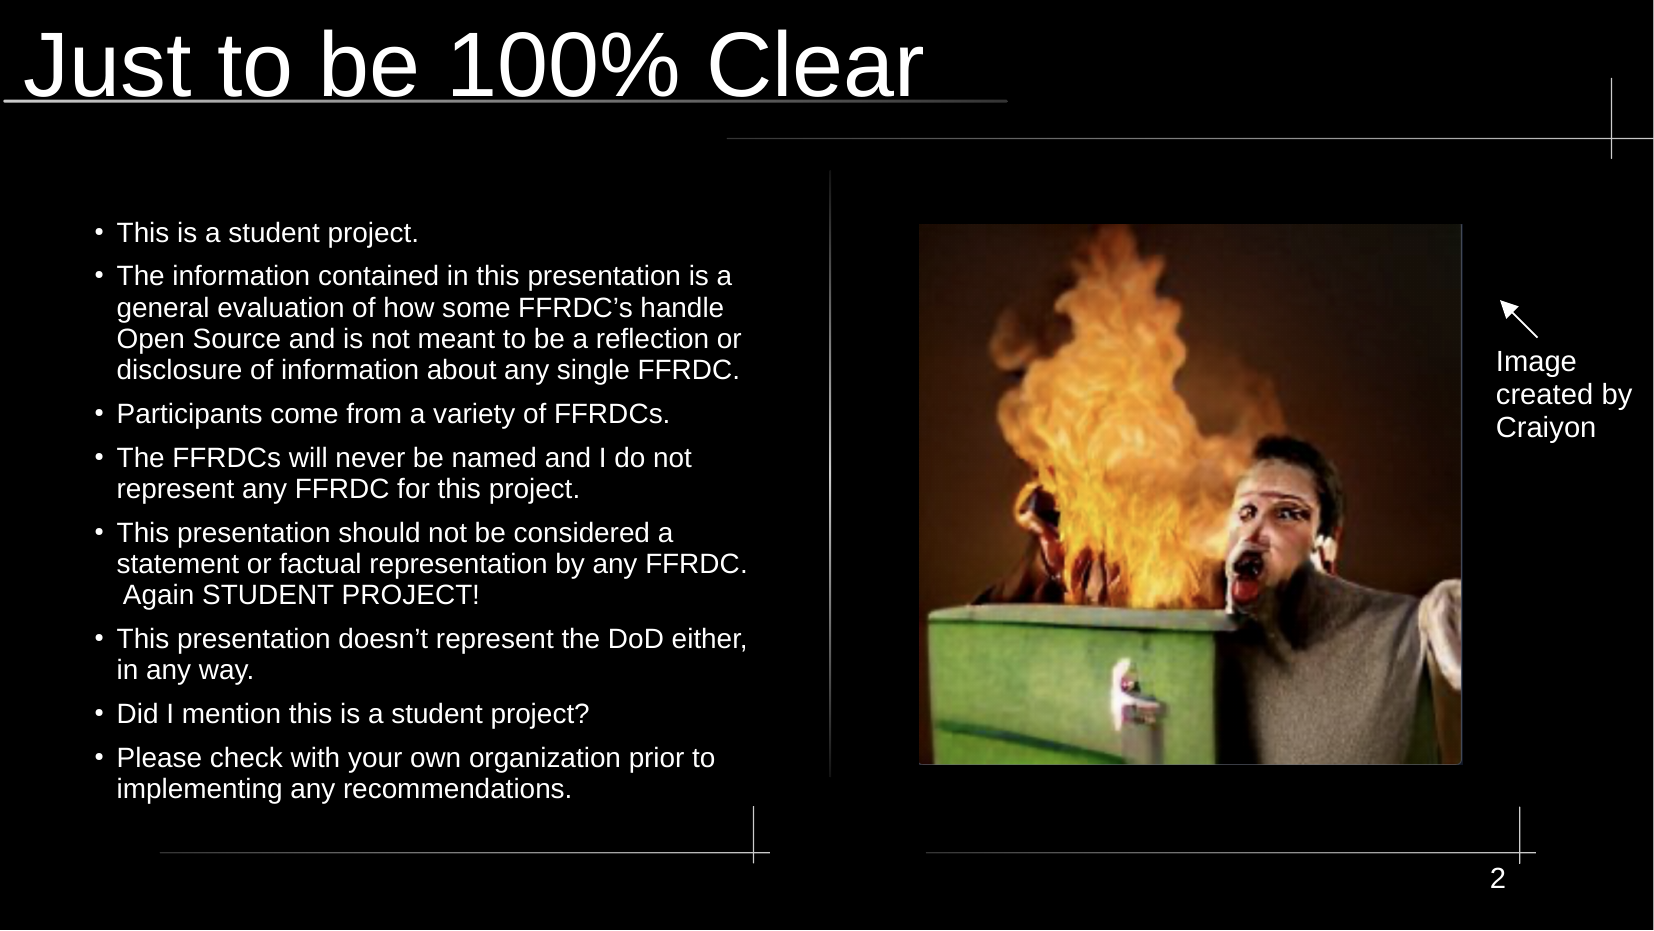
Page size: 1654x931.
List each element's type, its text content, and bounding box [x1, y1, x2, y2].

list This is a student project. The information contained in this presentation is a general evaluation of how some FFRDC’s handle Open Source and is not meant to be a reflection or disclosure of information about any single FFRDC. Participants come from a variety of FFRDCs. The FFRDCs will never be named and I do not represent any FFRDC for this project. This presentation should not be considered a statement or factual representation by any FFRDC. Again STUDENT PROJECT! This presentation doesn’t represent the DoD either, in any way. Did I mention this is a student project? Please check with your own organization prior to implementing any recommendations. [86, 173, 751, 826]
text_box Image created by Craiyon [1480, 337, 1654, 451]
picture [919, 224, 1463, 765]
title Just to be 100% Clear [23, 11, 1589, 119]
